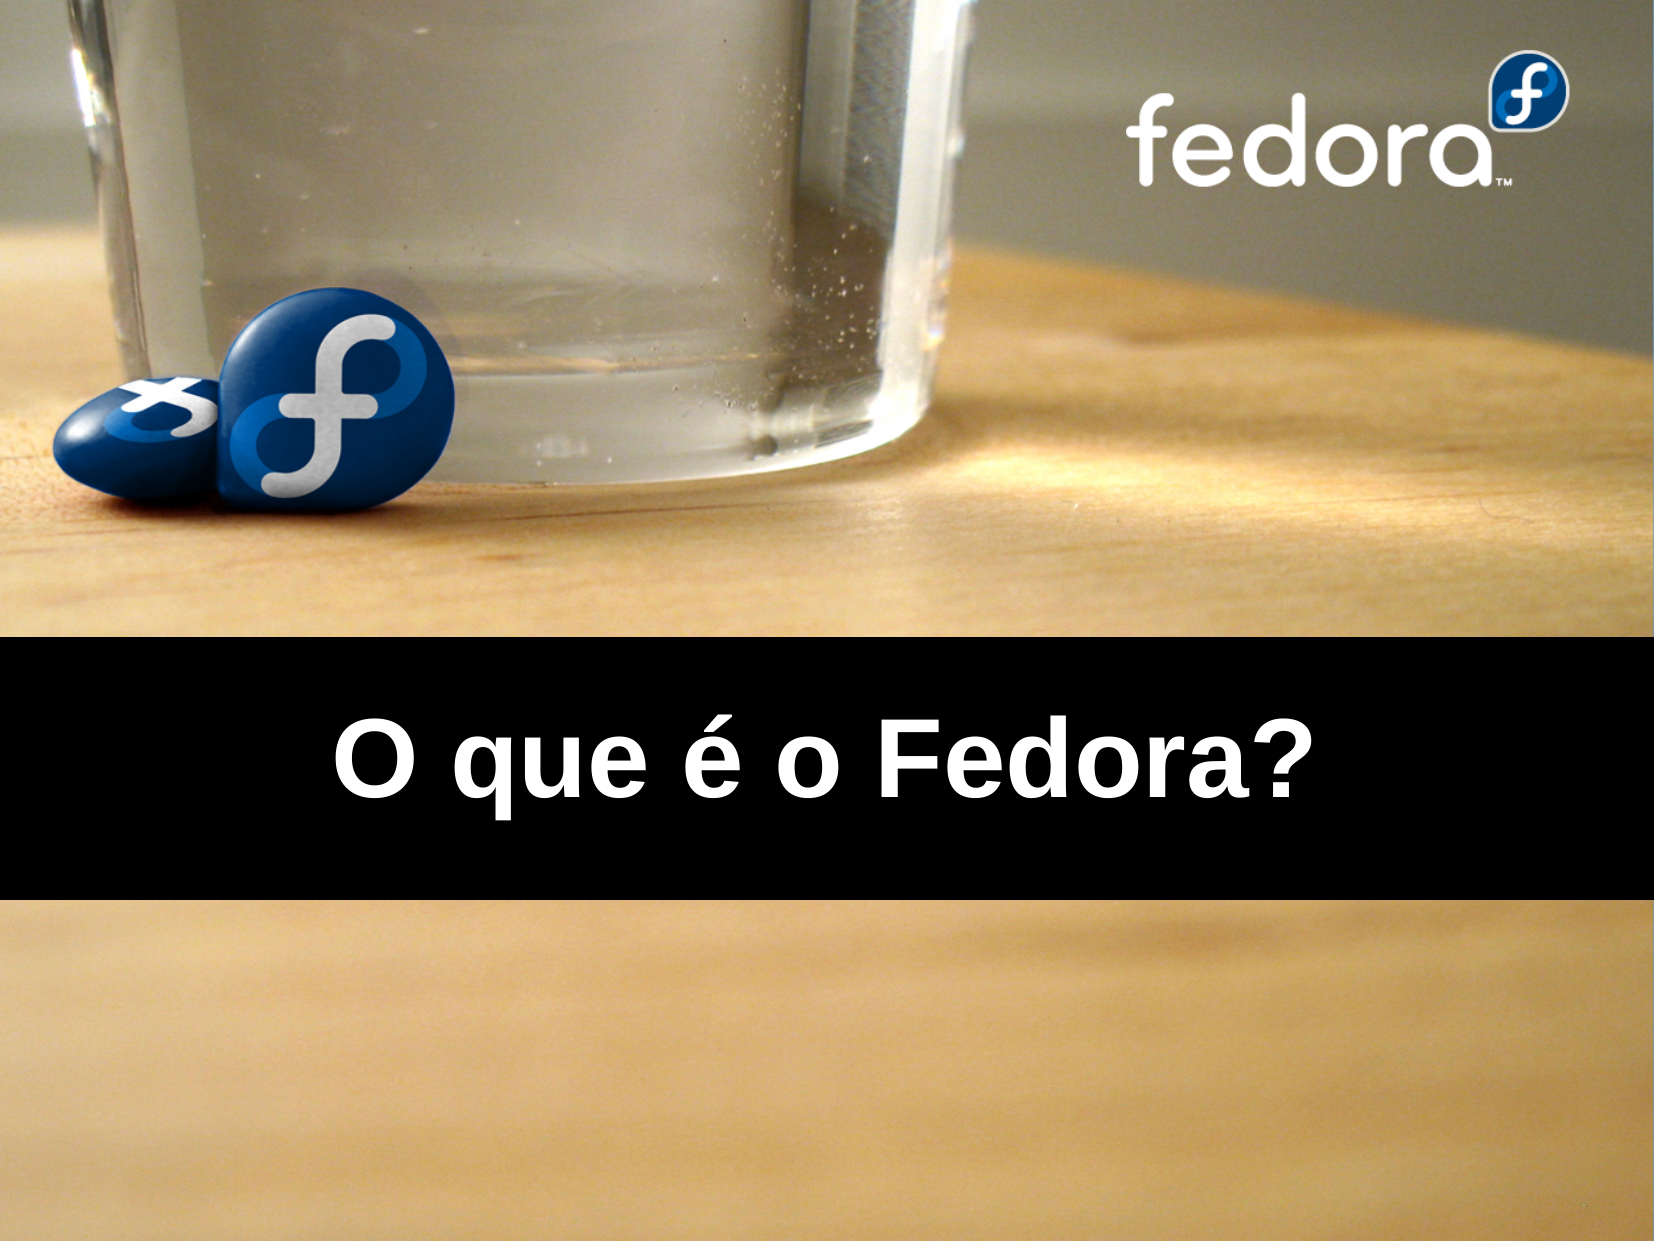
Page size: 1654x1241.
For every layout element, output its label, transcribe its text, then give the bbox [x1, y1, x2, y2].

picture [0, 0, 1654, 637]
text_box [0, 637, 1654, 900]
title O que é o Fedora? [37, 655, 1614, 863]
picture [0, 900, 1654, 1241]
